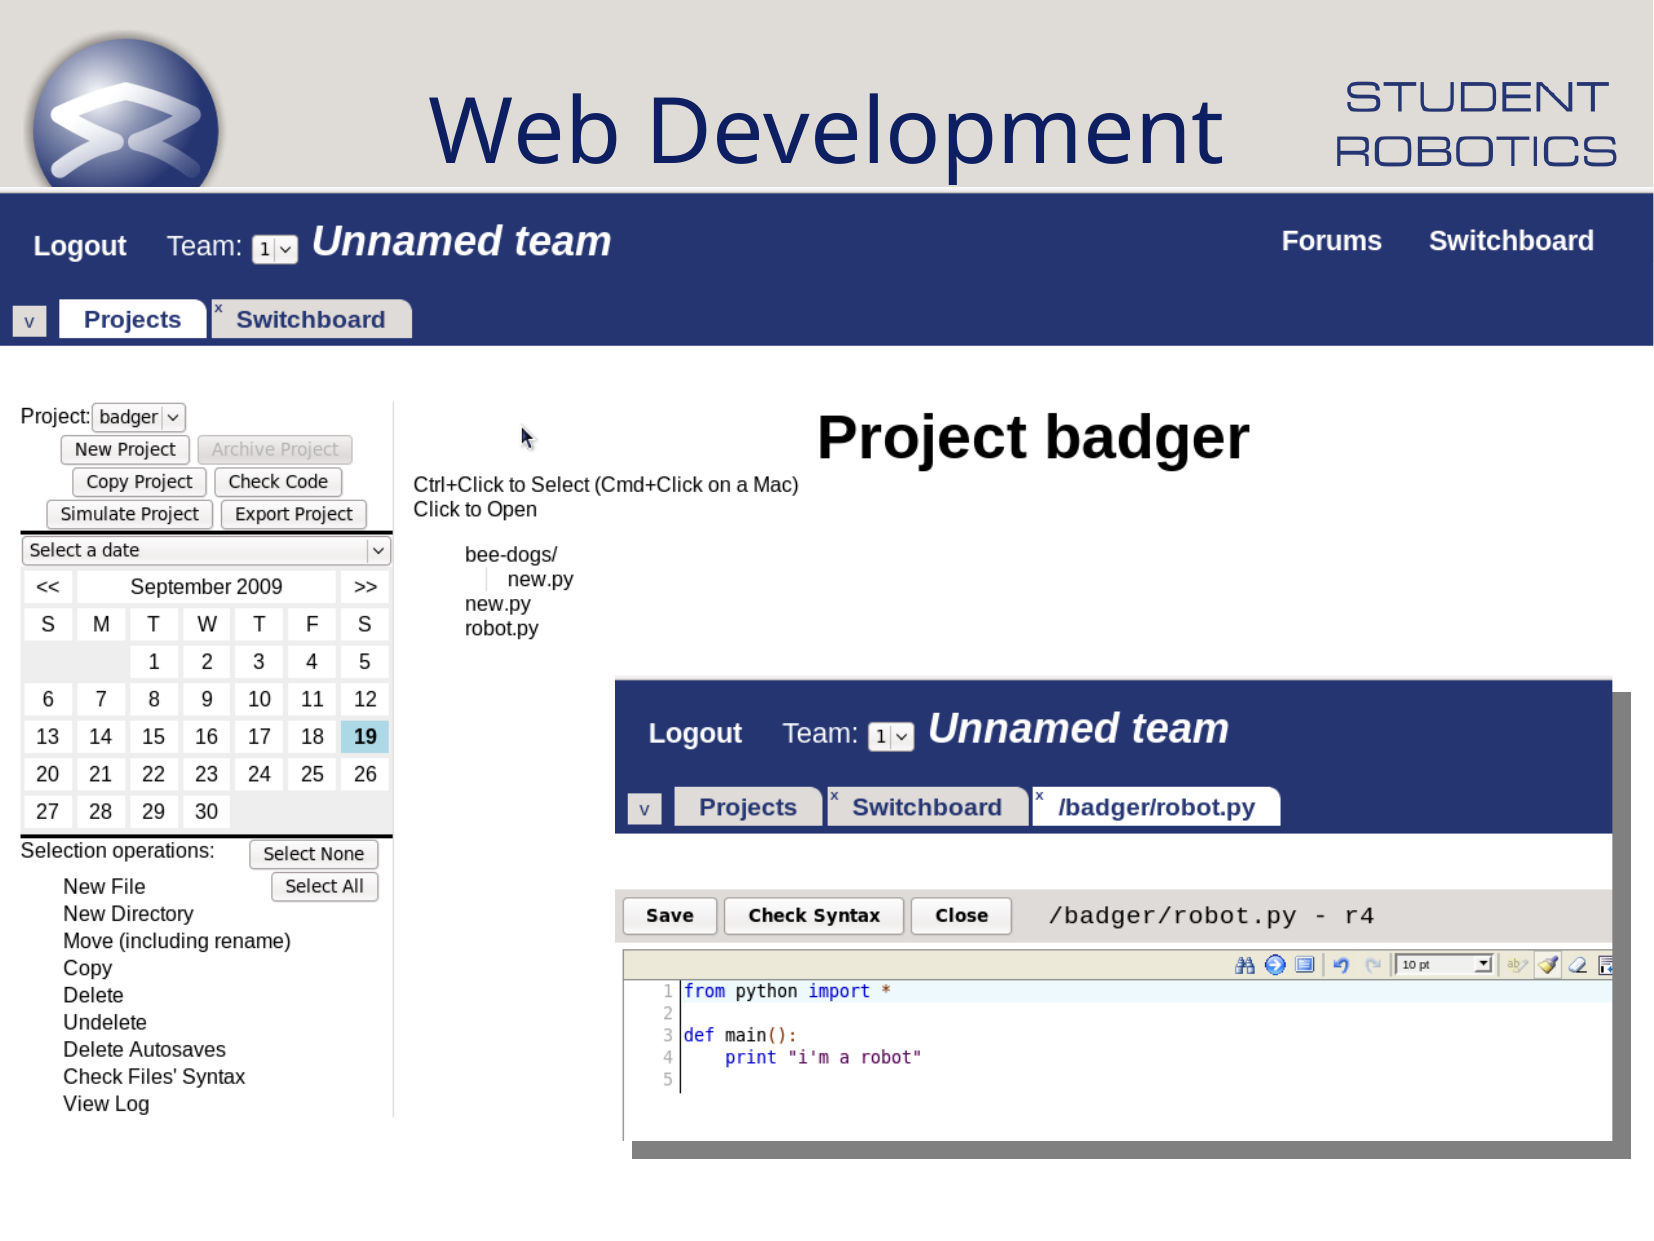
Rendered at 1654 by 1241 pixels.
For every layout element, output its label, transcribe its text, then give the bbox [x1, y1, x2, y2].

picture [0, 19, 1654, 1221]
picture [1571, 68, 1633, 174]
title Web Development [82, 7, 1571, 250]
